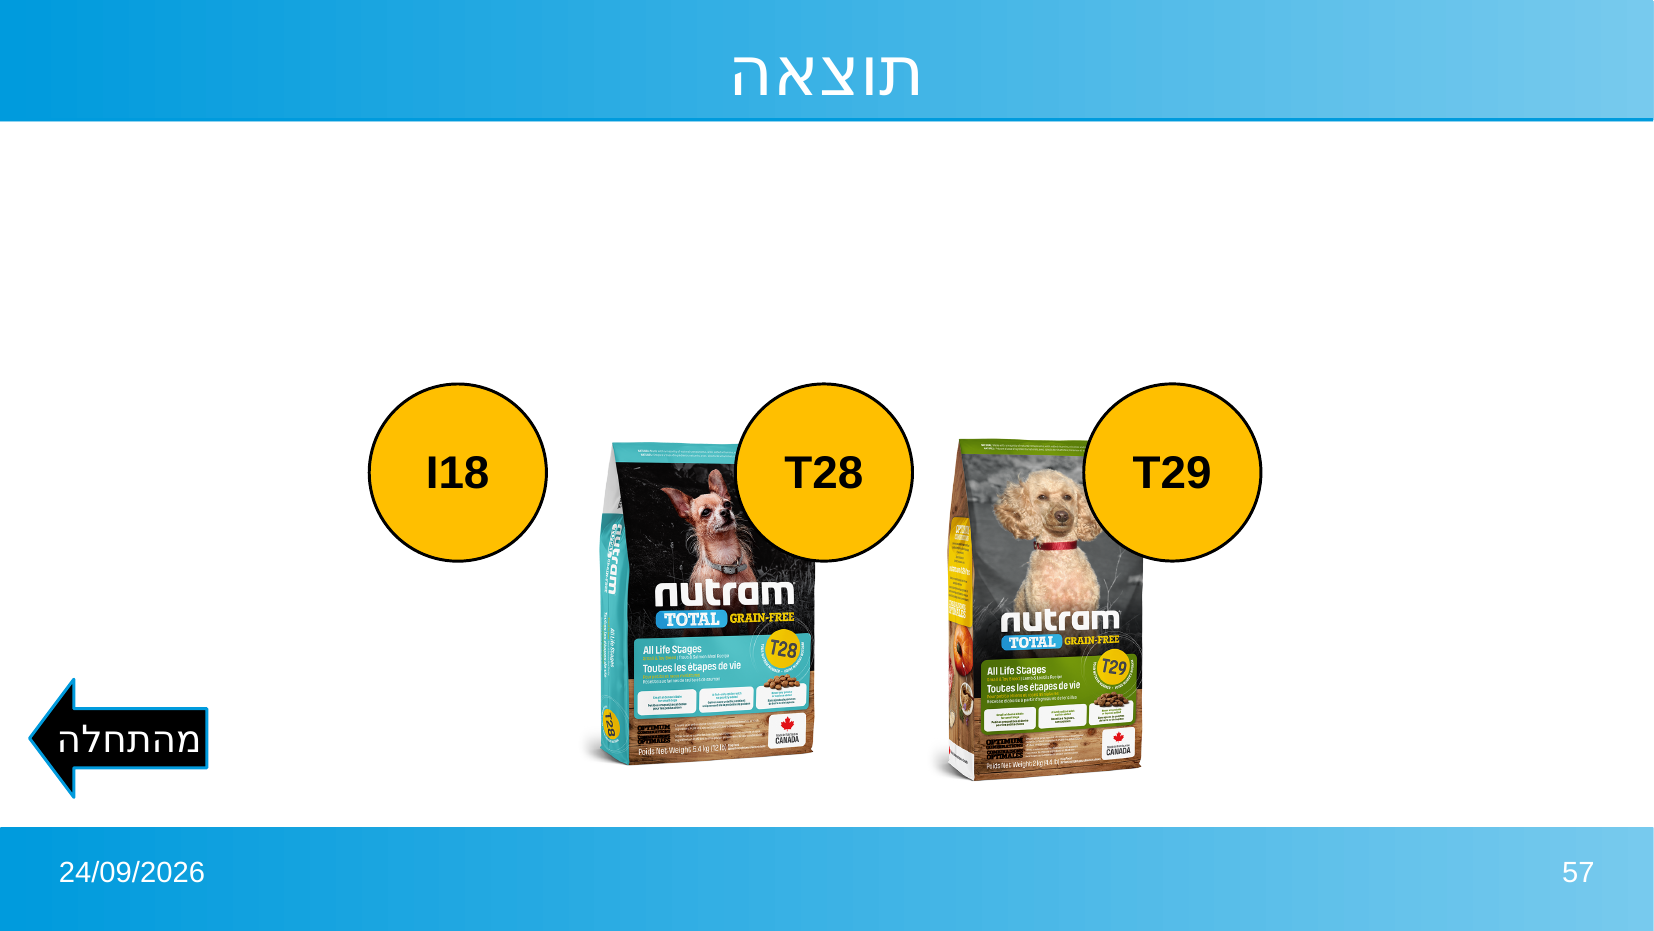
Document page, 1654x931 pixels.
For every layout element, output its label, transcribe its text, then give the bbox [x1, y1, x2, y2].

picture [912, 413, 1182, 784]
text_box I18 [369, 383, 547, 562]
text_box T28 [735, 383, 913, 562]
picture [573, 402, 839, 768]
text_box מהתחלה [29, 679, 207, 798]
text_box T29 [1083, 383, 1261, 562]
title תוצאה [59, 21, 1595, 116]
